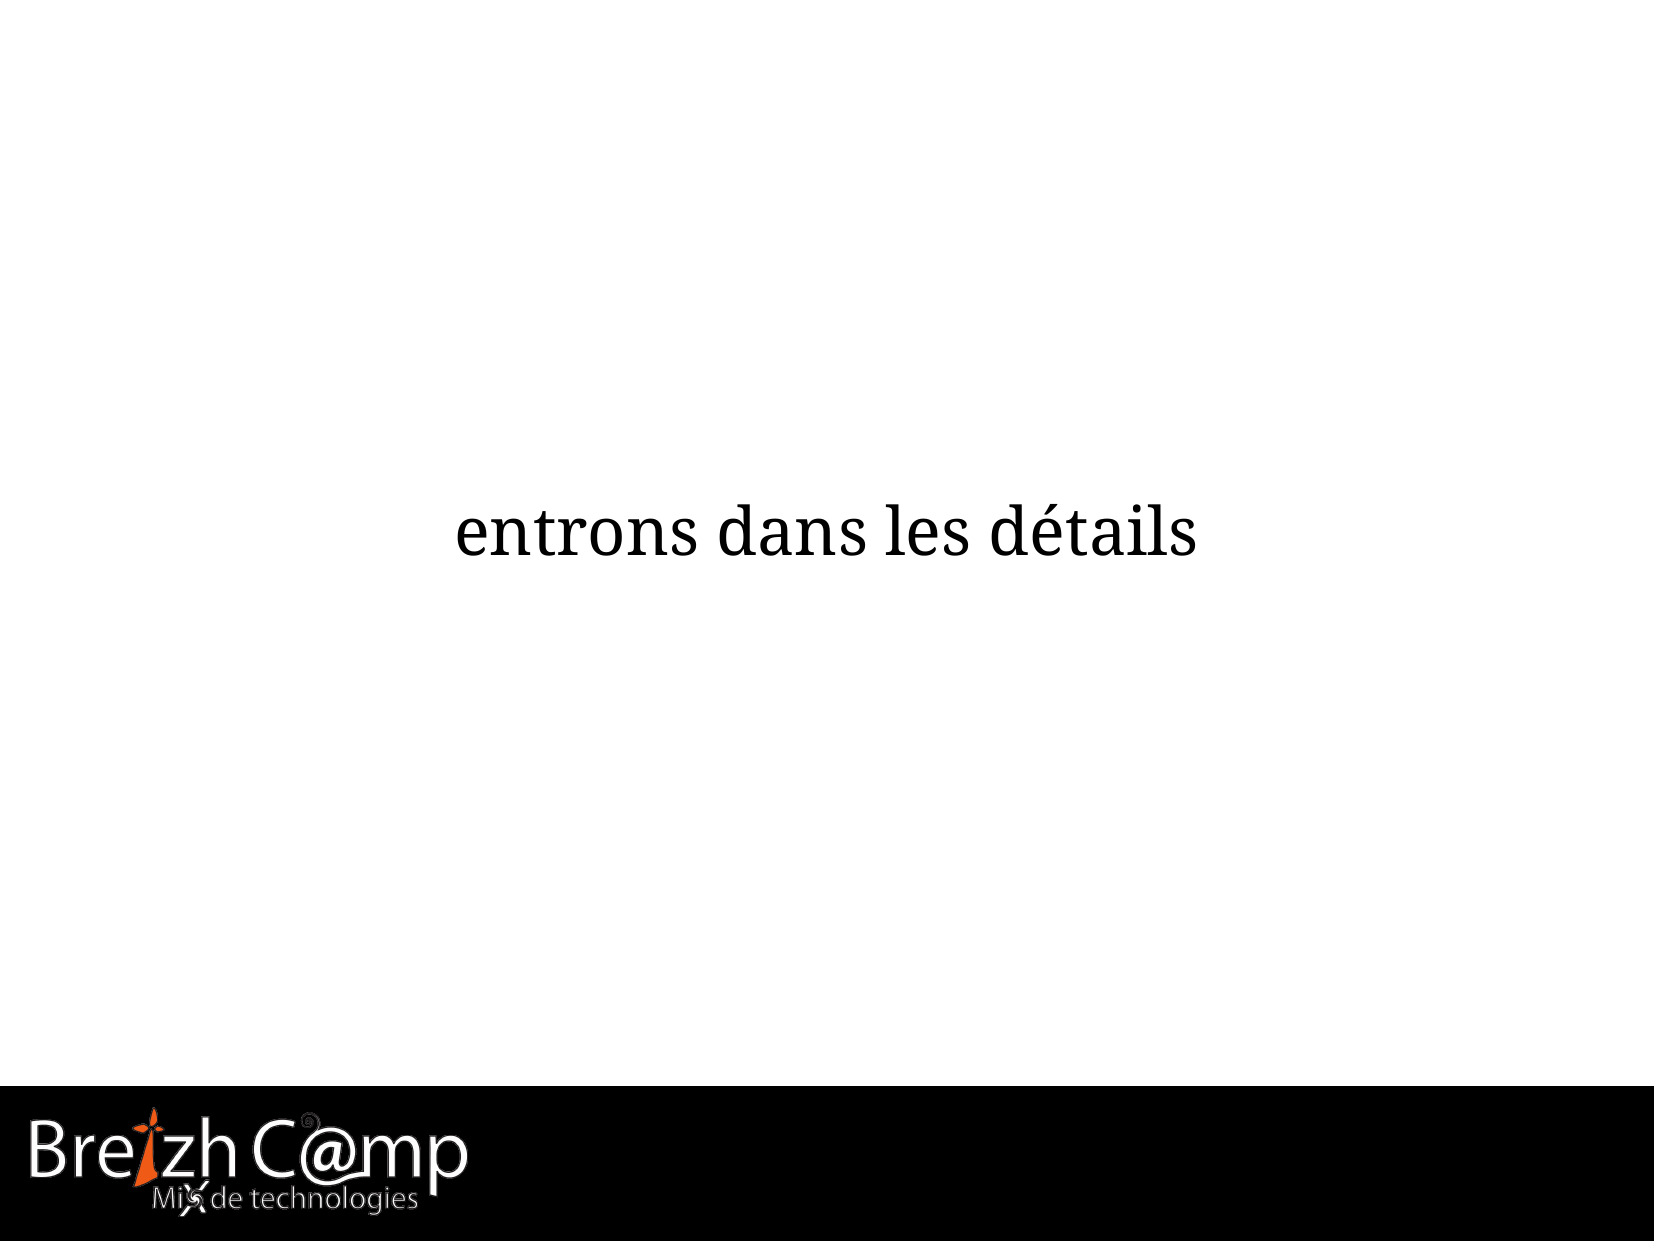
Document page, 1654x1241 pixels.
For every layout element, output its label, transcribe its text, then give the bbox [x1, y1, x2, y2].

subtitle entrons dans les détails [82, 49, 1571, 1010]
picture [30, 1107, 468, 1217]
